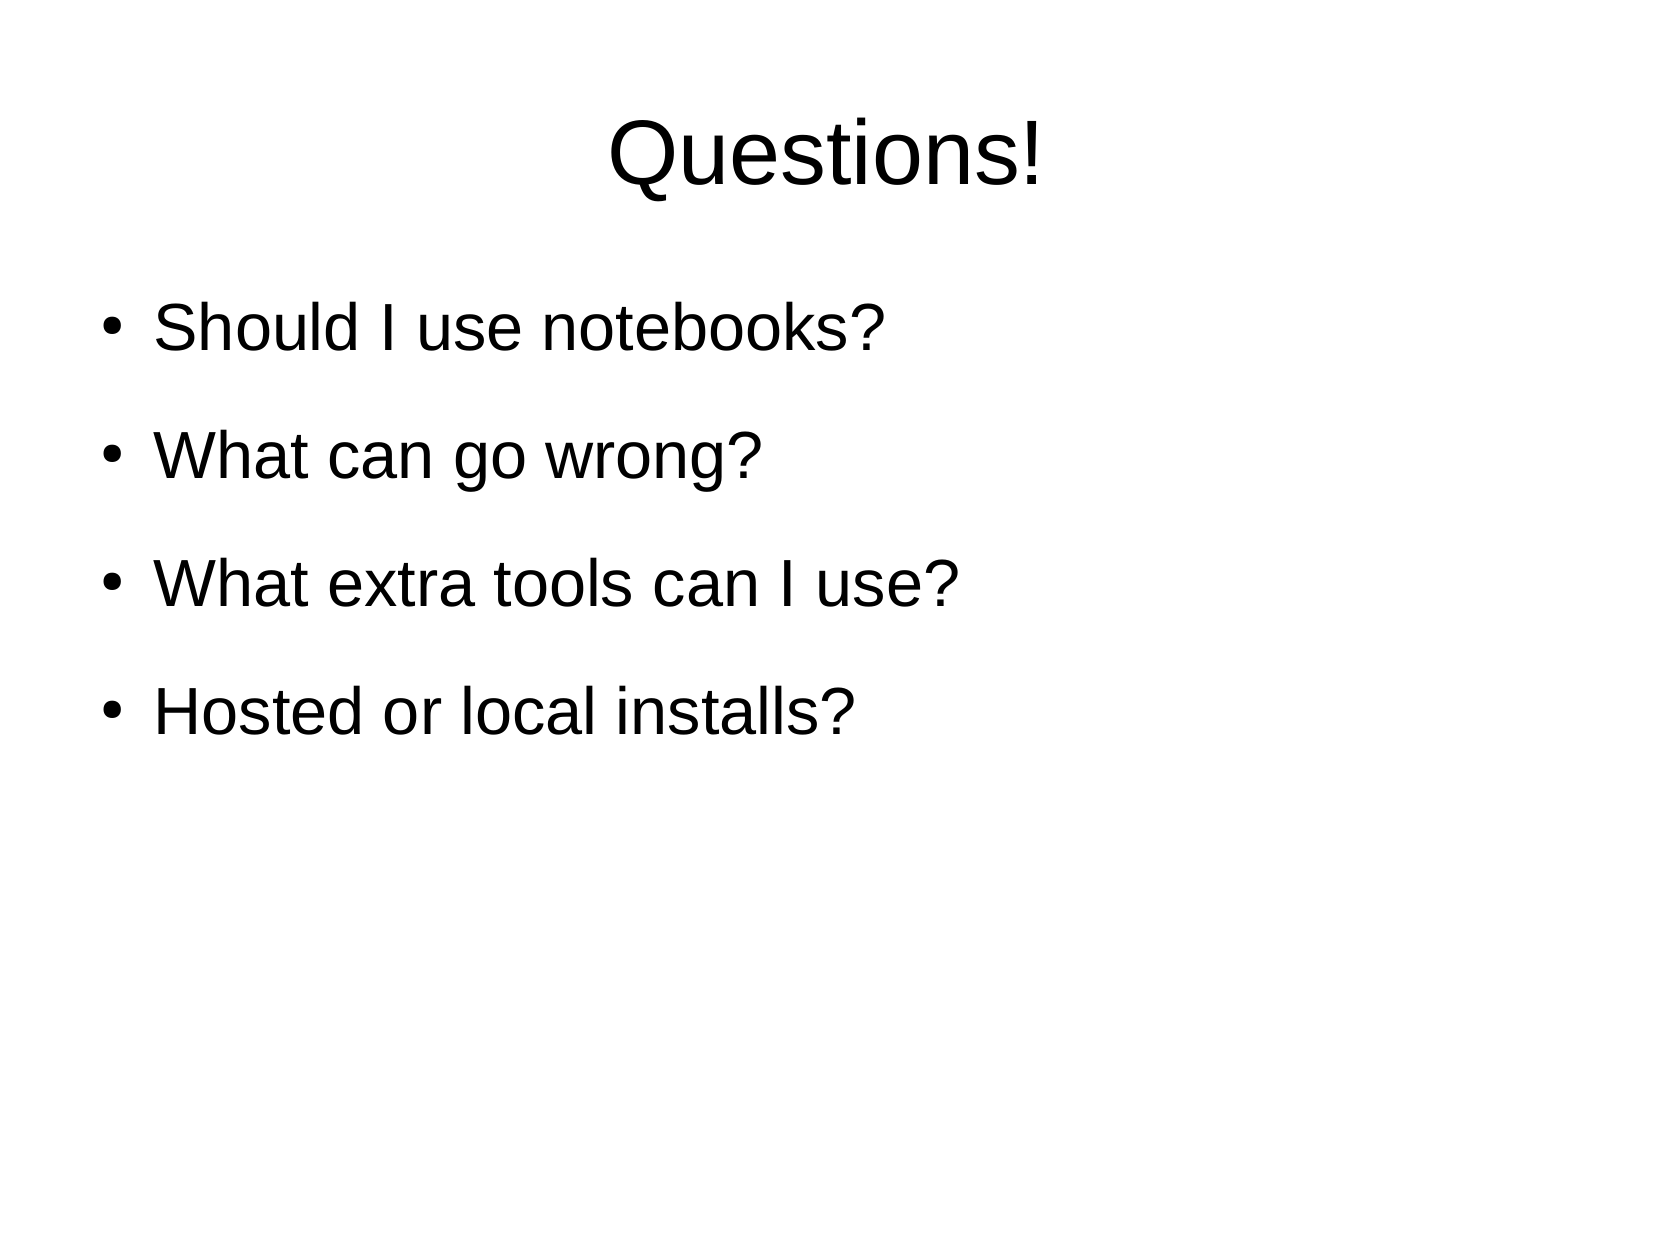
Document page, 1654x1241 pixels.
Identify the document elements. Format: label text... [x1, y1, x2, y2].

title Questions! [82, 49, 1571, 257]
list Should I use notebooks? What can go wrong? What extra tools can I use? Hosted or local installs? [82, 290, 1571, 1010]
